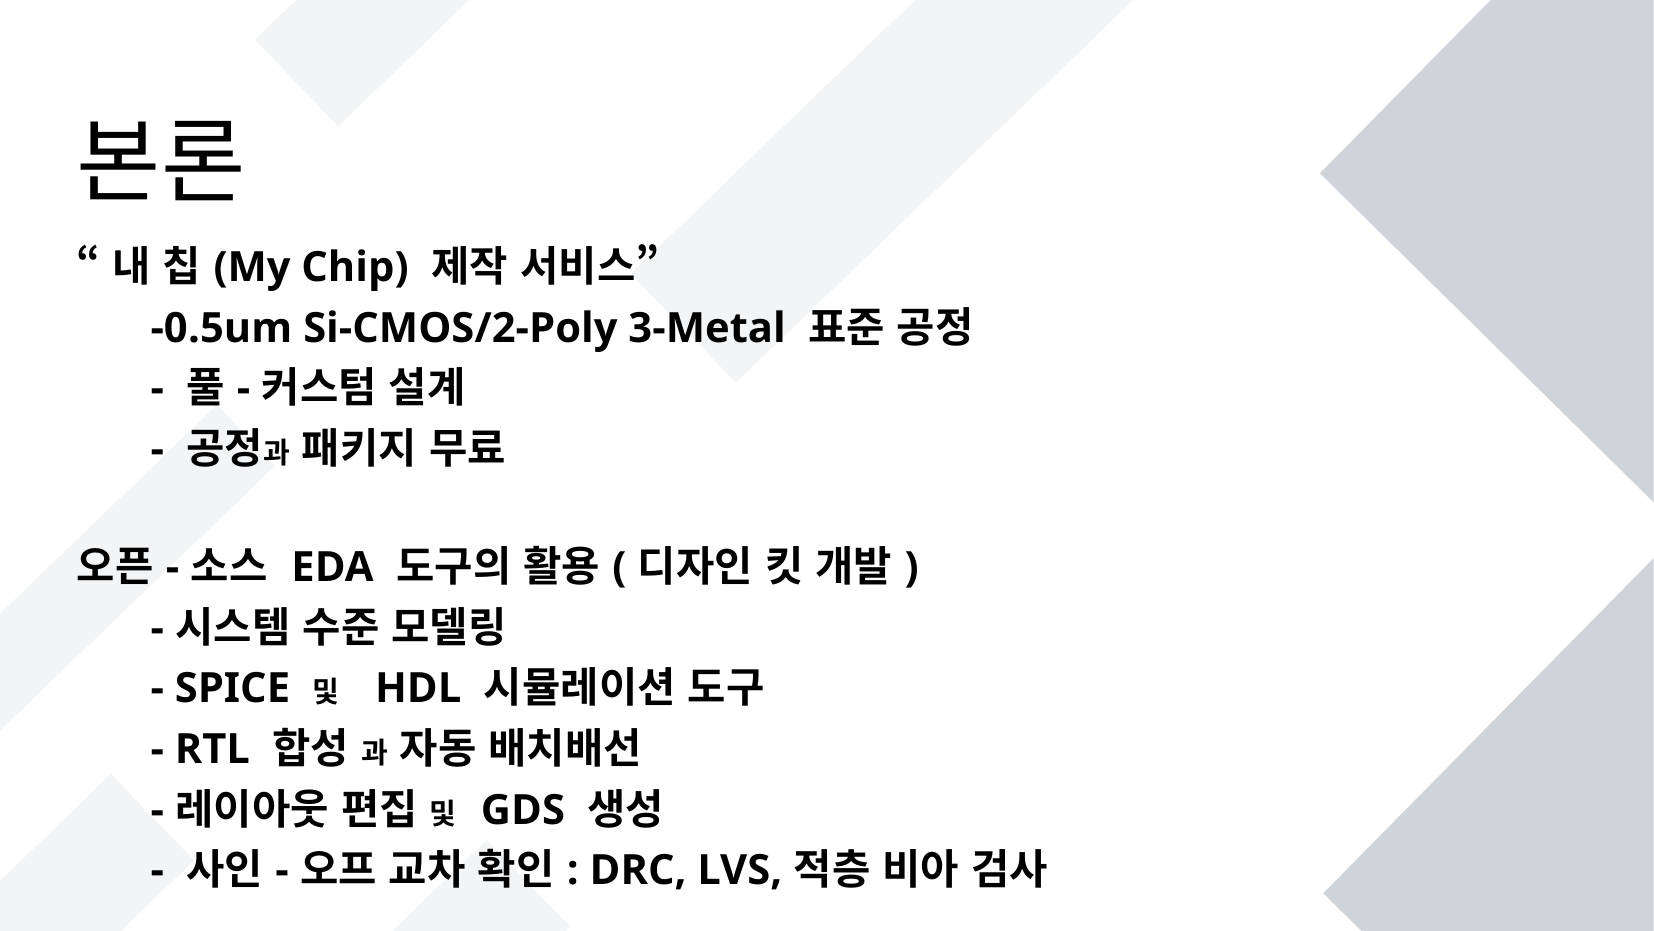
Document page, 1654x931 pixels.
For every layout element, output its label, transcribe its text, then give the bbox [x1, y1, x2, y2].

subtitle “내 칩(My Chip) 제작 서비스” -0.5um Si-CMOS/2-Poly 3-Metal 표준 공정 - 풀-커스텀 설계 - 공정과 패키지 무료 오픈-소스 EDA 도구의 활용(디자인 킷 개발) -시스템 수준 모델링 - SPICE 및 HDL 시뮬레이션 도구 - RTL 합성 과 자동 배치배선 -레이아웃 편집 및 GDS 생성 - 사인-오프 교차 확인: DRC, LVS,적층 비아 검사 [76, 287, 1565, 843]
title 본론 [76, 76, 1565, 233]
